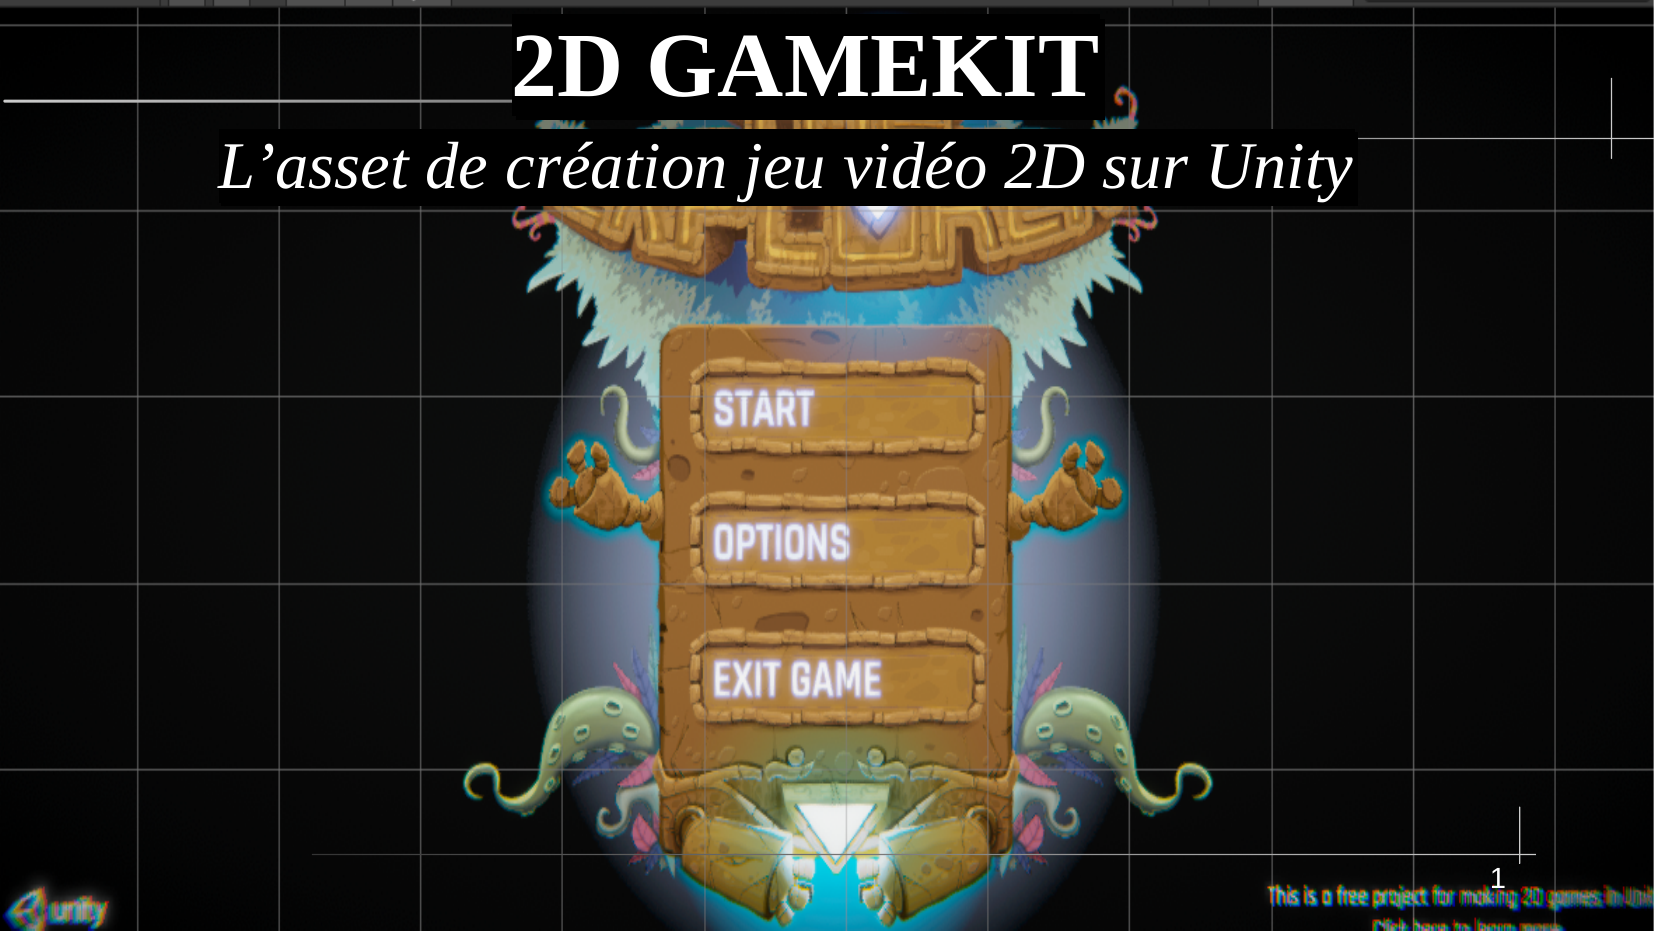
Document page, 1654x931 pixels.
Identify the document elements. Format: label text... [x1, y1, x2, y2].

picture [0, 0, 1654, 931]
title 2D GAMEKIT [23, 11, 1589, 119]
list L’asset de création jeu vidéo 2D sur Unity [147, 129, 1542, 207]
